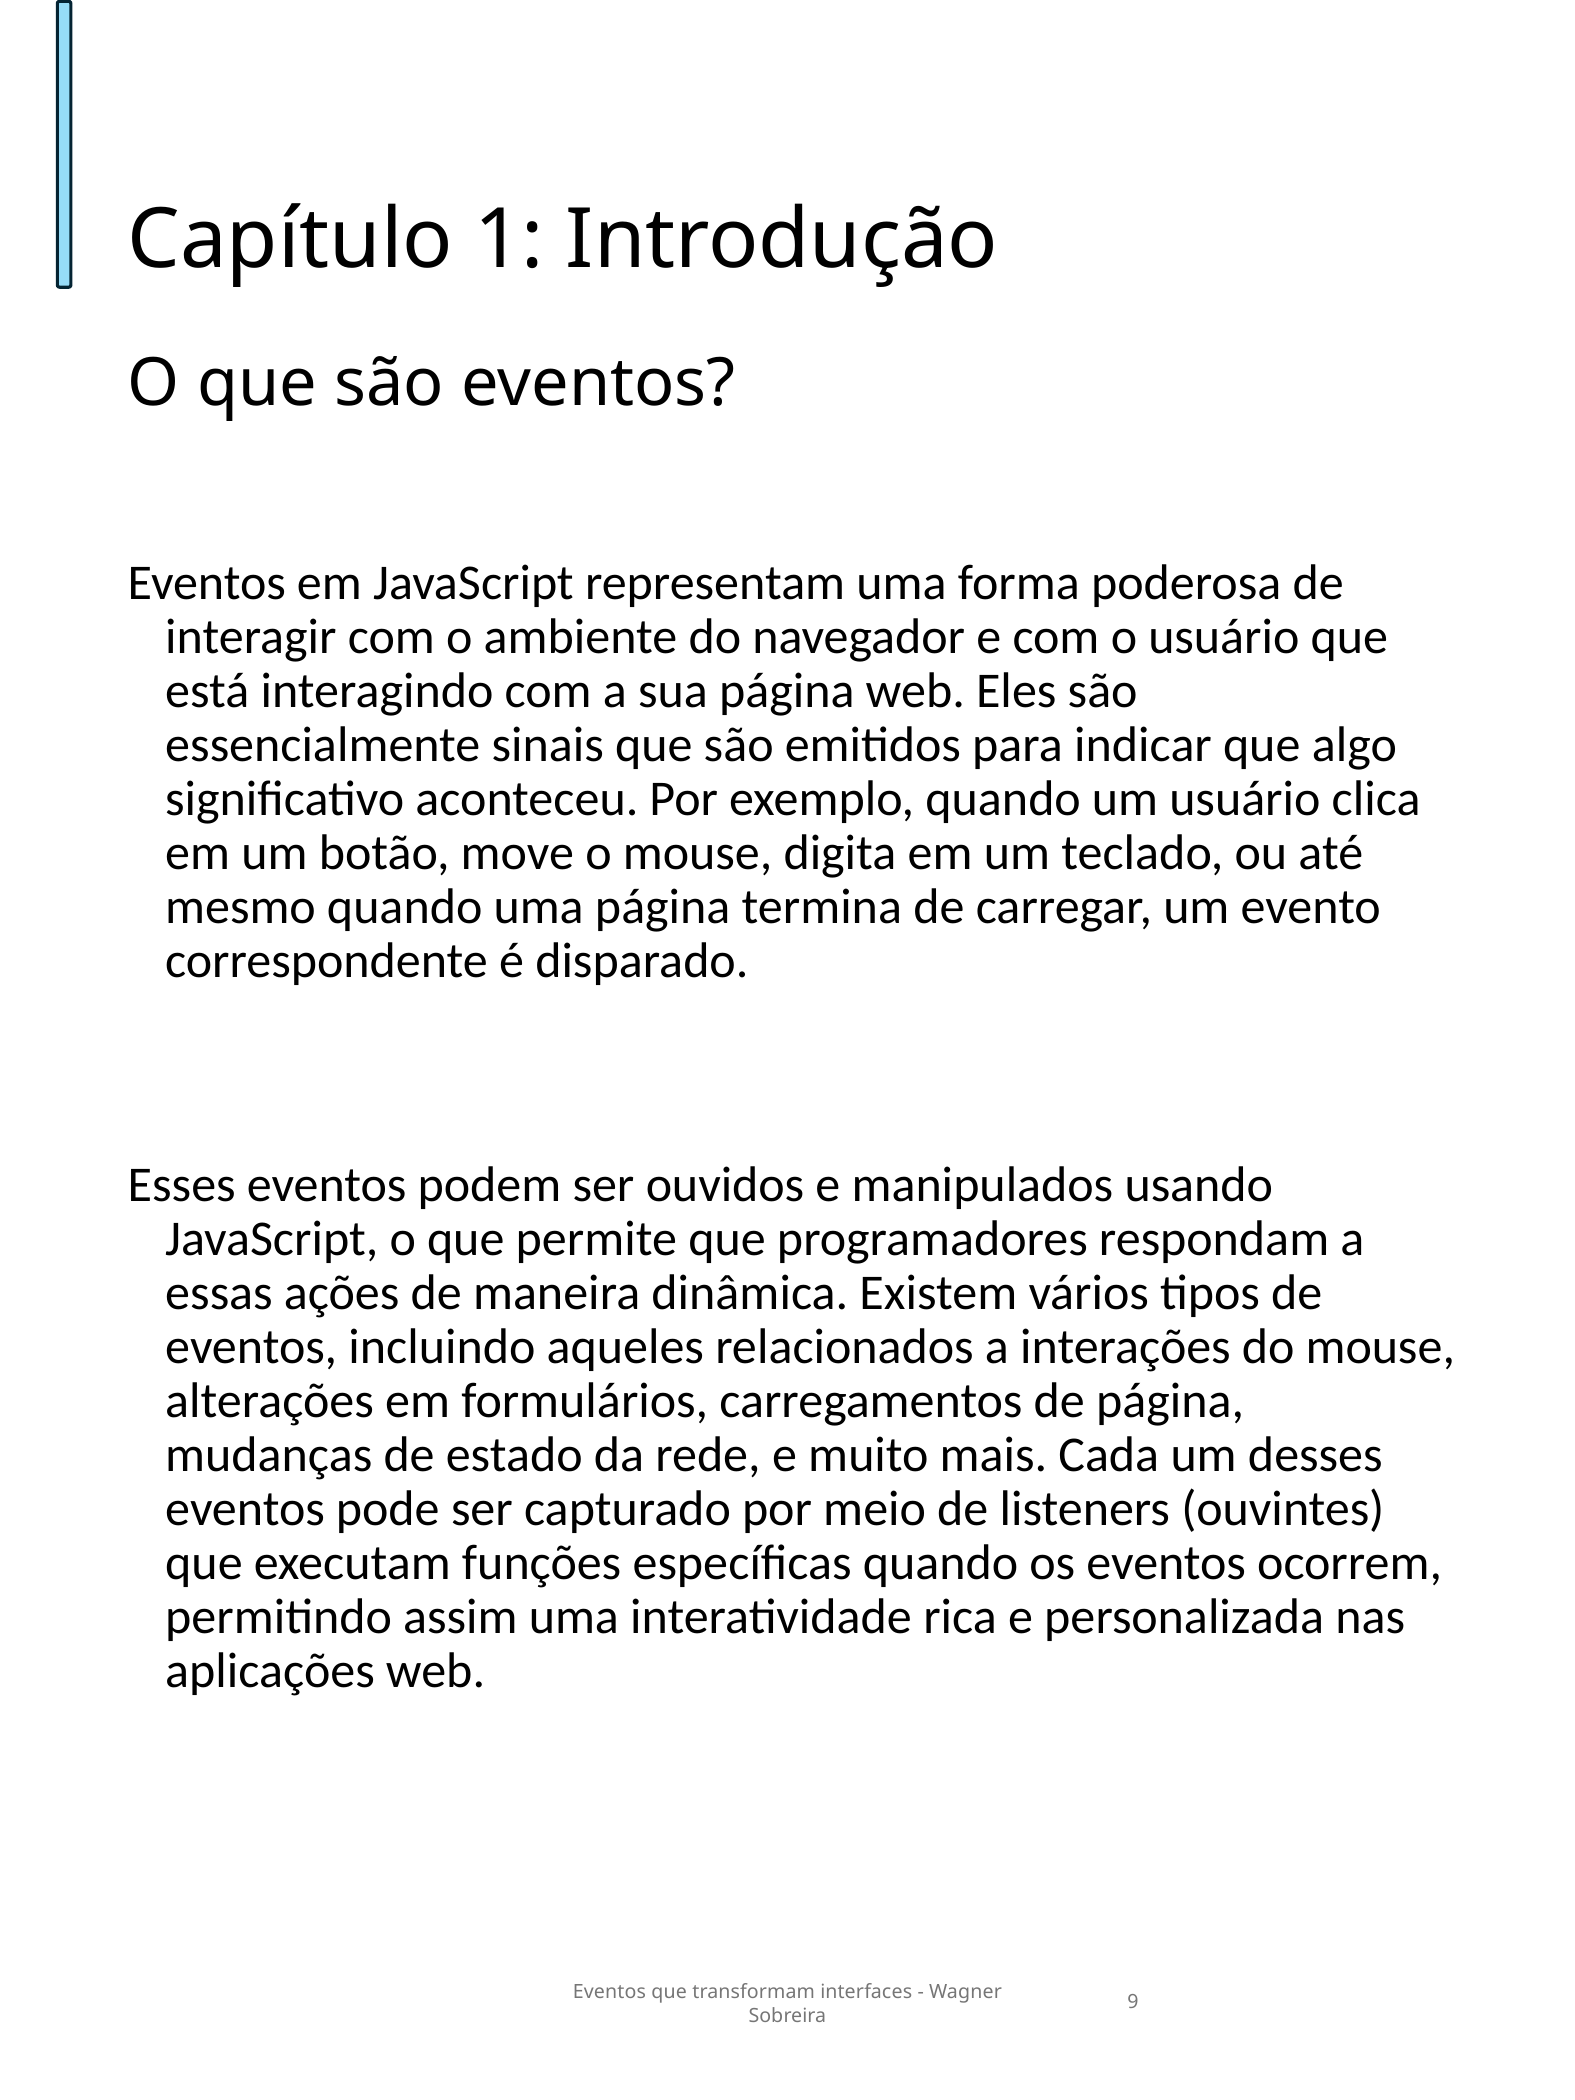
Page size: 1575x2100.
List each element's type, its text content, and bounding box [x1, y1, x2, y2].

text_box O que são eventos? [112, 340, 1477, 434]
slide_number 9 [1112, 1946, 1467, 2059]
footer Eventos que transformam interfaces - Wagner Sobreira [521, 1946, 1054, 2059]
text_box Eventos em JavaScript representam uma forma poderosa de interagir com o ambiente do navegador e com o usuário que está interagindo com a sua página web. Eles são essencialmente sinais que são emitidos para indicar que algo significativo aconteceu. Por exemplo, quando um usuário clica em um botão, move o mouse, digita em um teclado, ou até mesmo quando uma página termina de carregar, um evento correspondente é disparado. Esses eventos podem ser ouvidos e manipulados usando JavaScript, o que permite que programadores respondam a essas ações de maneira dinâmica. Existem vários tipos de eventos, incluindo aqueles relacionados a interações do mouse, alterações em formulários, carregamentos de página, mudanças de estado da rede, e muito mais. Cada um desses eventos pode ser capturado por meio de listeners (ouvintes) que executam funções específicas quando os eventos ocorrem, permitindo assim uma interatividade rica e personalizada nas aplicações web. [112, 548, 1477, 1760]
text_box [57, 1, 71, 288]
text_box Capítulo 1: Introdução [112, 188, 1477, 340]
